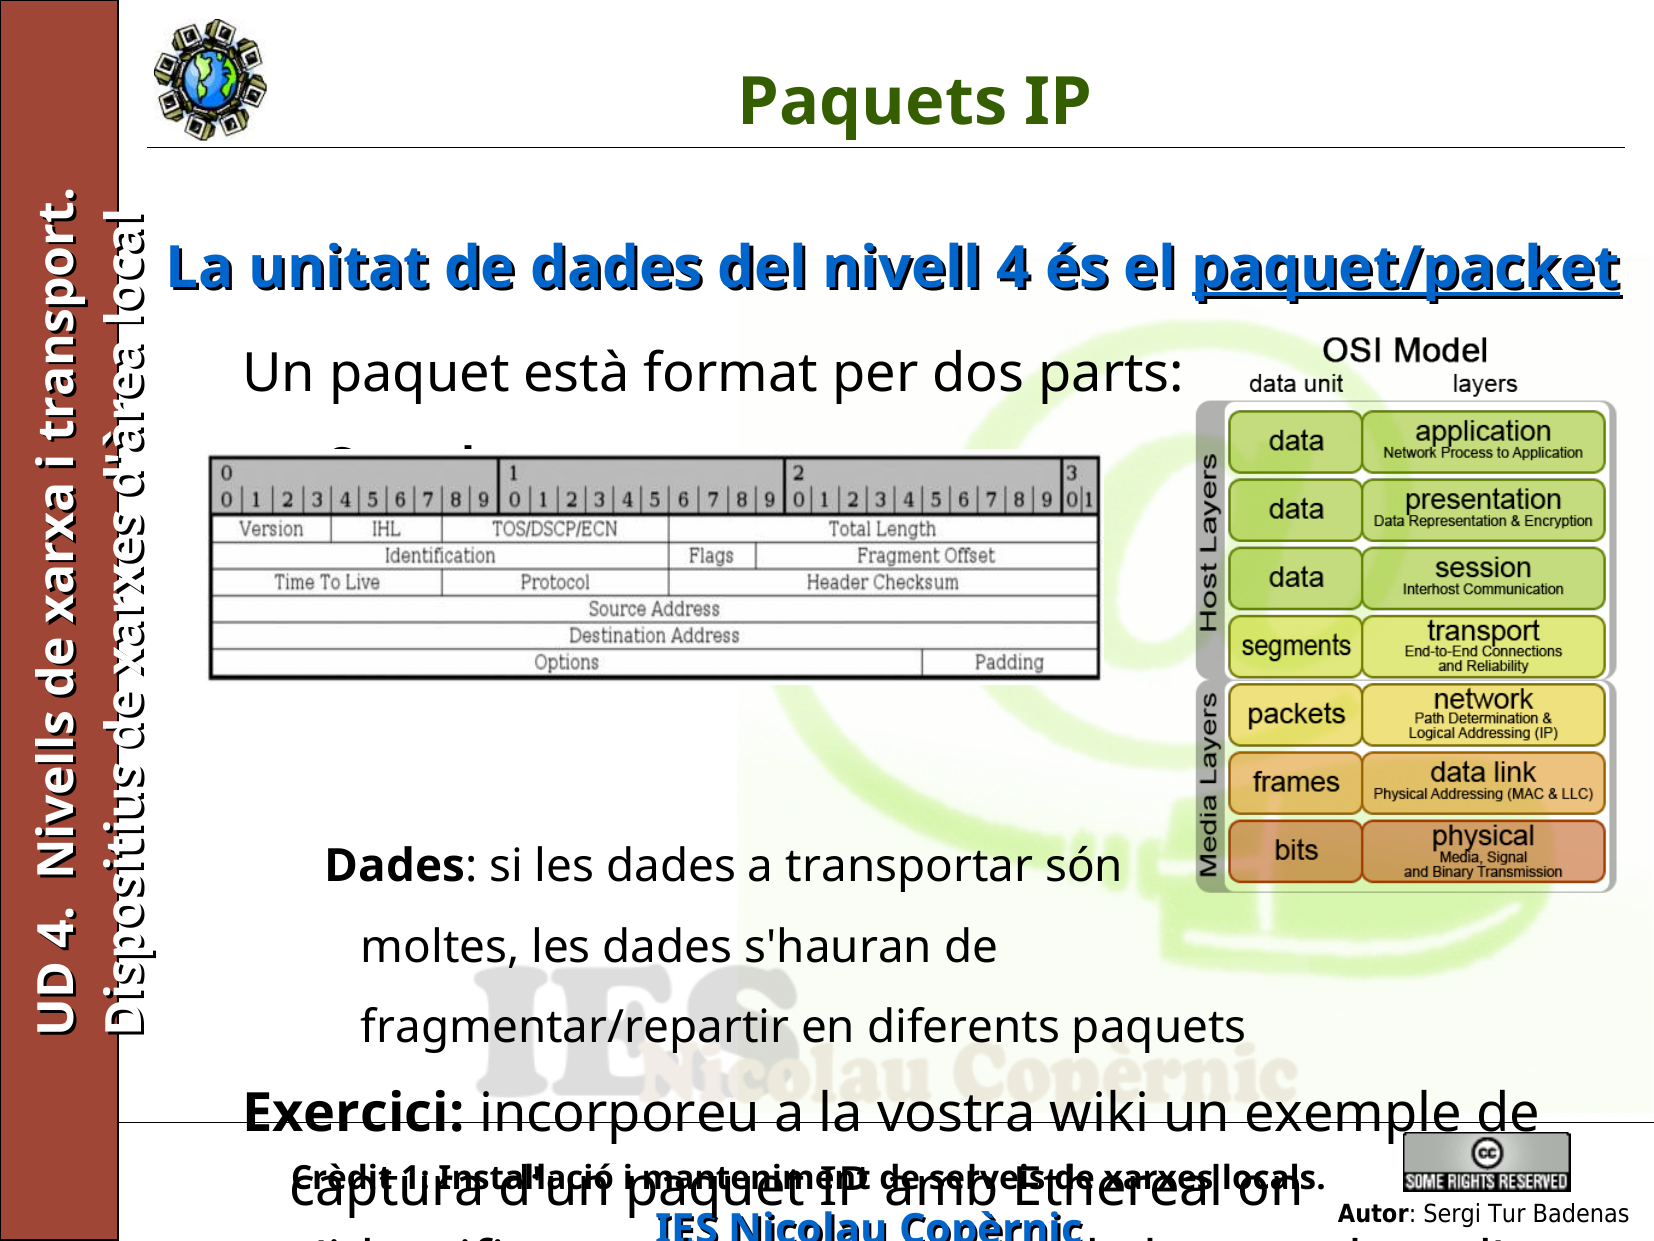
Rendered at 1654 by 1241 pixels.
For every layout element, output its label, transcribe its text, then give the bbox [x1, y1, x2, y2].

picture [1394, 1105, 1409, 1113]
picture [560, 1105, 577, 1117]
title Paquets IP [171, 56, 1654, 141]
picture [1252, 1105, 1267, 1114]
picture [1484, 1105, 1500, 1113]
list La unitat de dades del nivell 4 és el paquet/packet Un paquet està format per dos parts: Capçalera: Dades: si les dades a transportar són moltes, les dades s'hauran de fragmentar/repartir en diferents paquets Exercici: incorporeu a la vostra wiki un exemple de captura d'un paquet IP amb Ethereal on s'identifiquen els components de la capçalera d'un paquet IP. [147, 225, 1636, 1062]
picture [649, 1105, 666, 1117]
picture [1343, 1105, 1356, 1113]
picture [206, 449, 1104, 686]
picture [1205, 1105, 1220, 1117]
picture [912, 1105, 929, 1117]
picture [704, 1105, 719, 1114]
picture [1517, 1105, 1532, 1113]
picture [1311, 1105, 1326, 1113]
picture [154, 19, 268, 142]
picture [502, 1105, 517, 1117]
picture [1068, 1108, 1073, 1117]
picture [466, 252, 1654, 1117]
picture [616, 1105, 632, 1117]
picture [1403, 1132, 1571, 1192]
picture [1361, 1105, 1375, 1113]
picture [1439, 1105, 1454, 1113]
